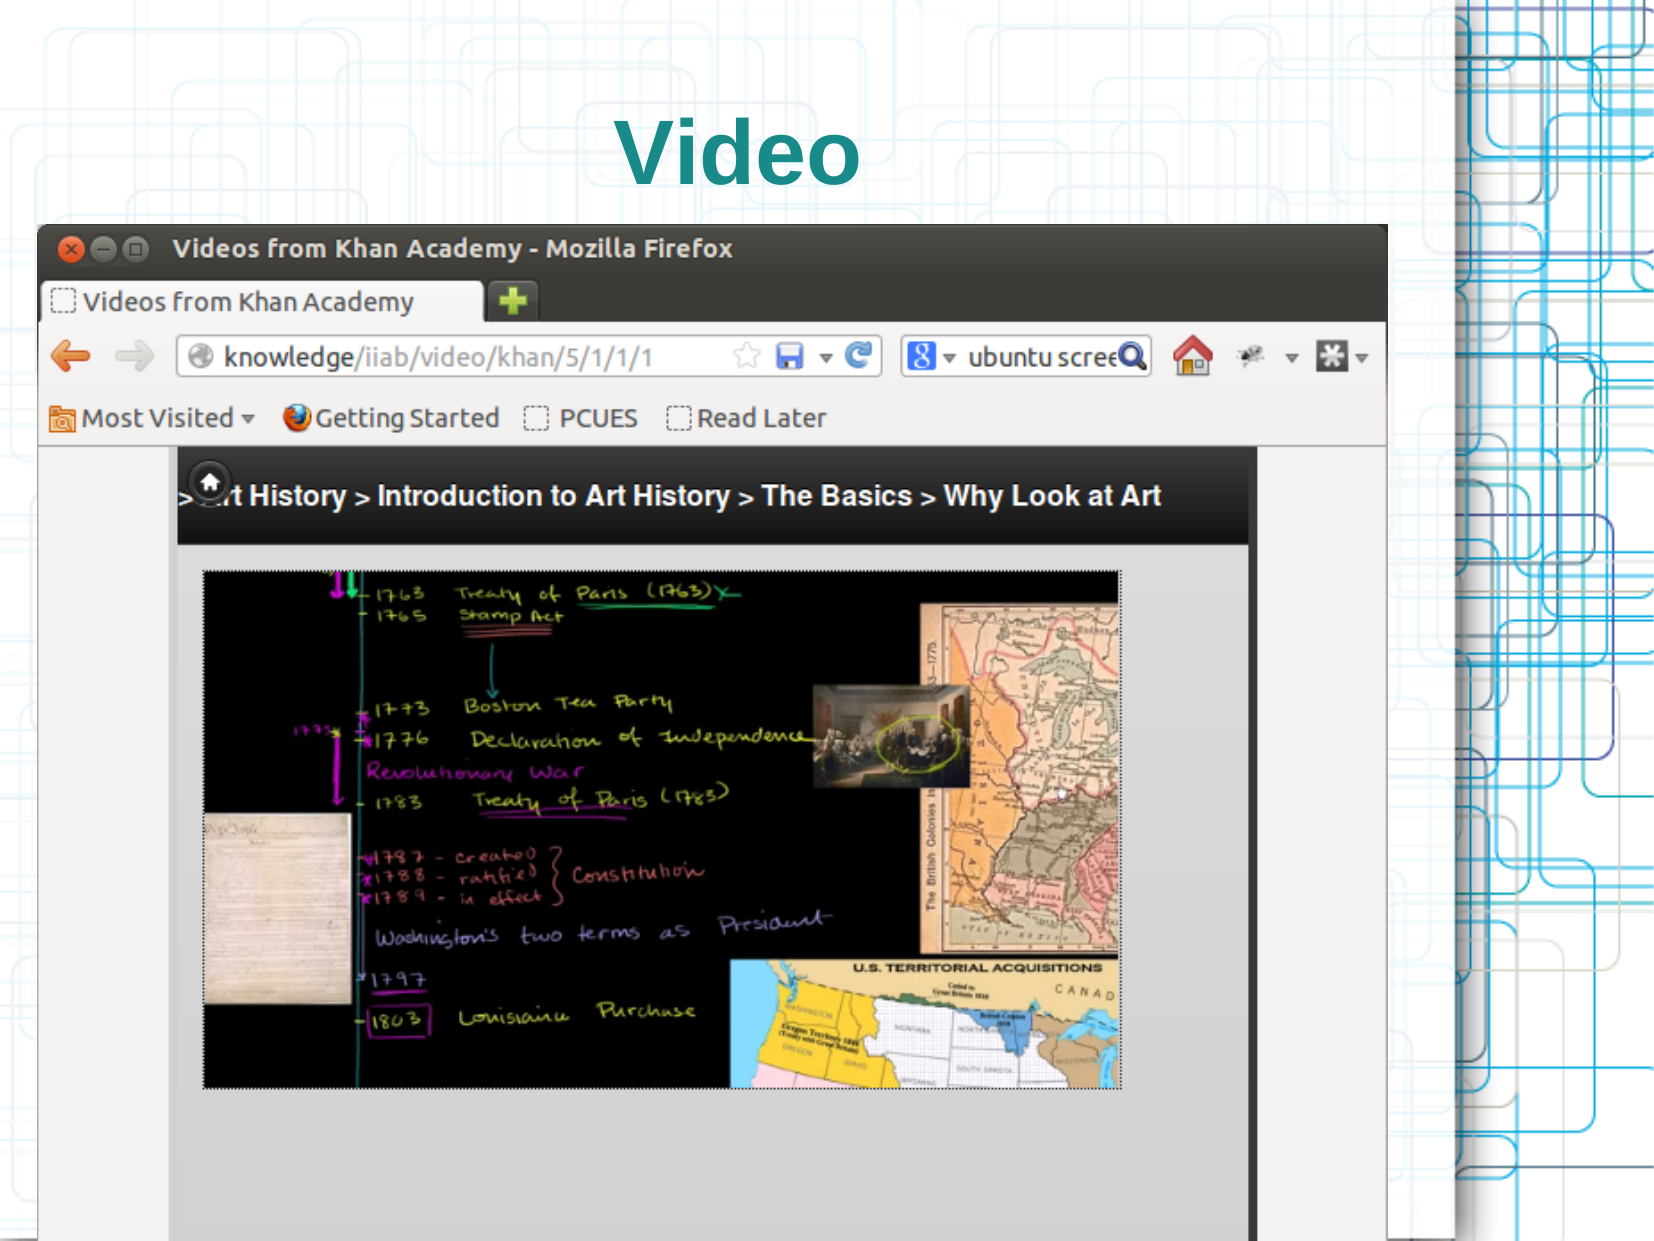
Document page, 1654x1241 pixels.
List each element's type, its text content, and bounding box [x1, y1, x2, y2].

title Video [59, 49, 1418, 257]
picture [0, 0, 1654, 1241]
